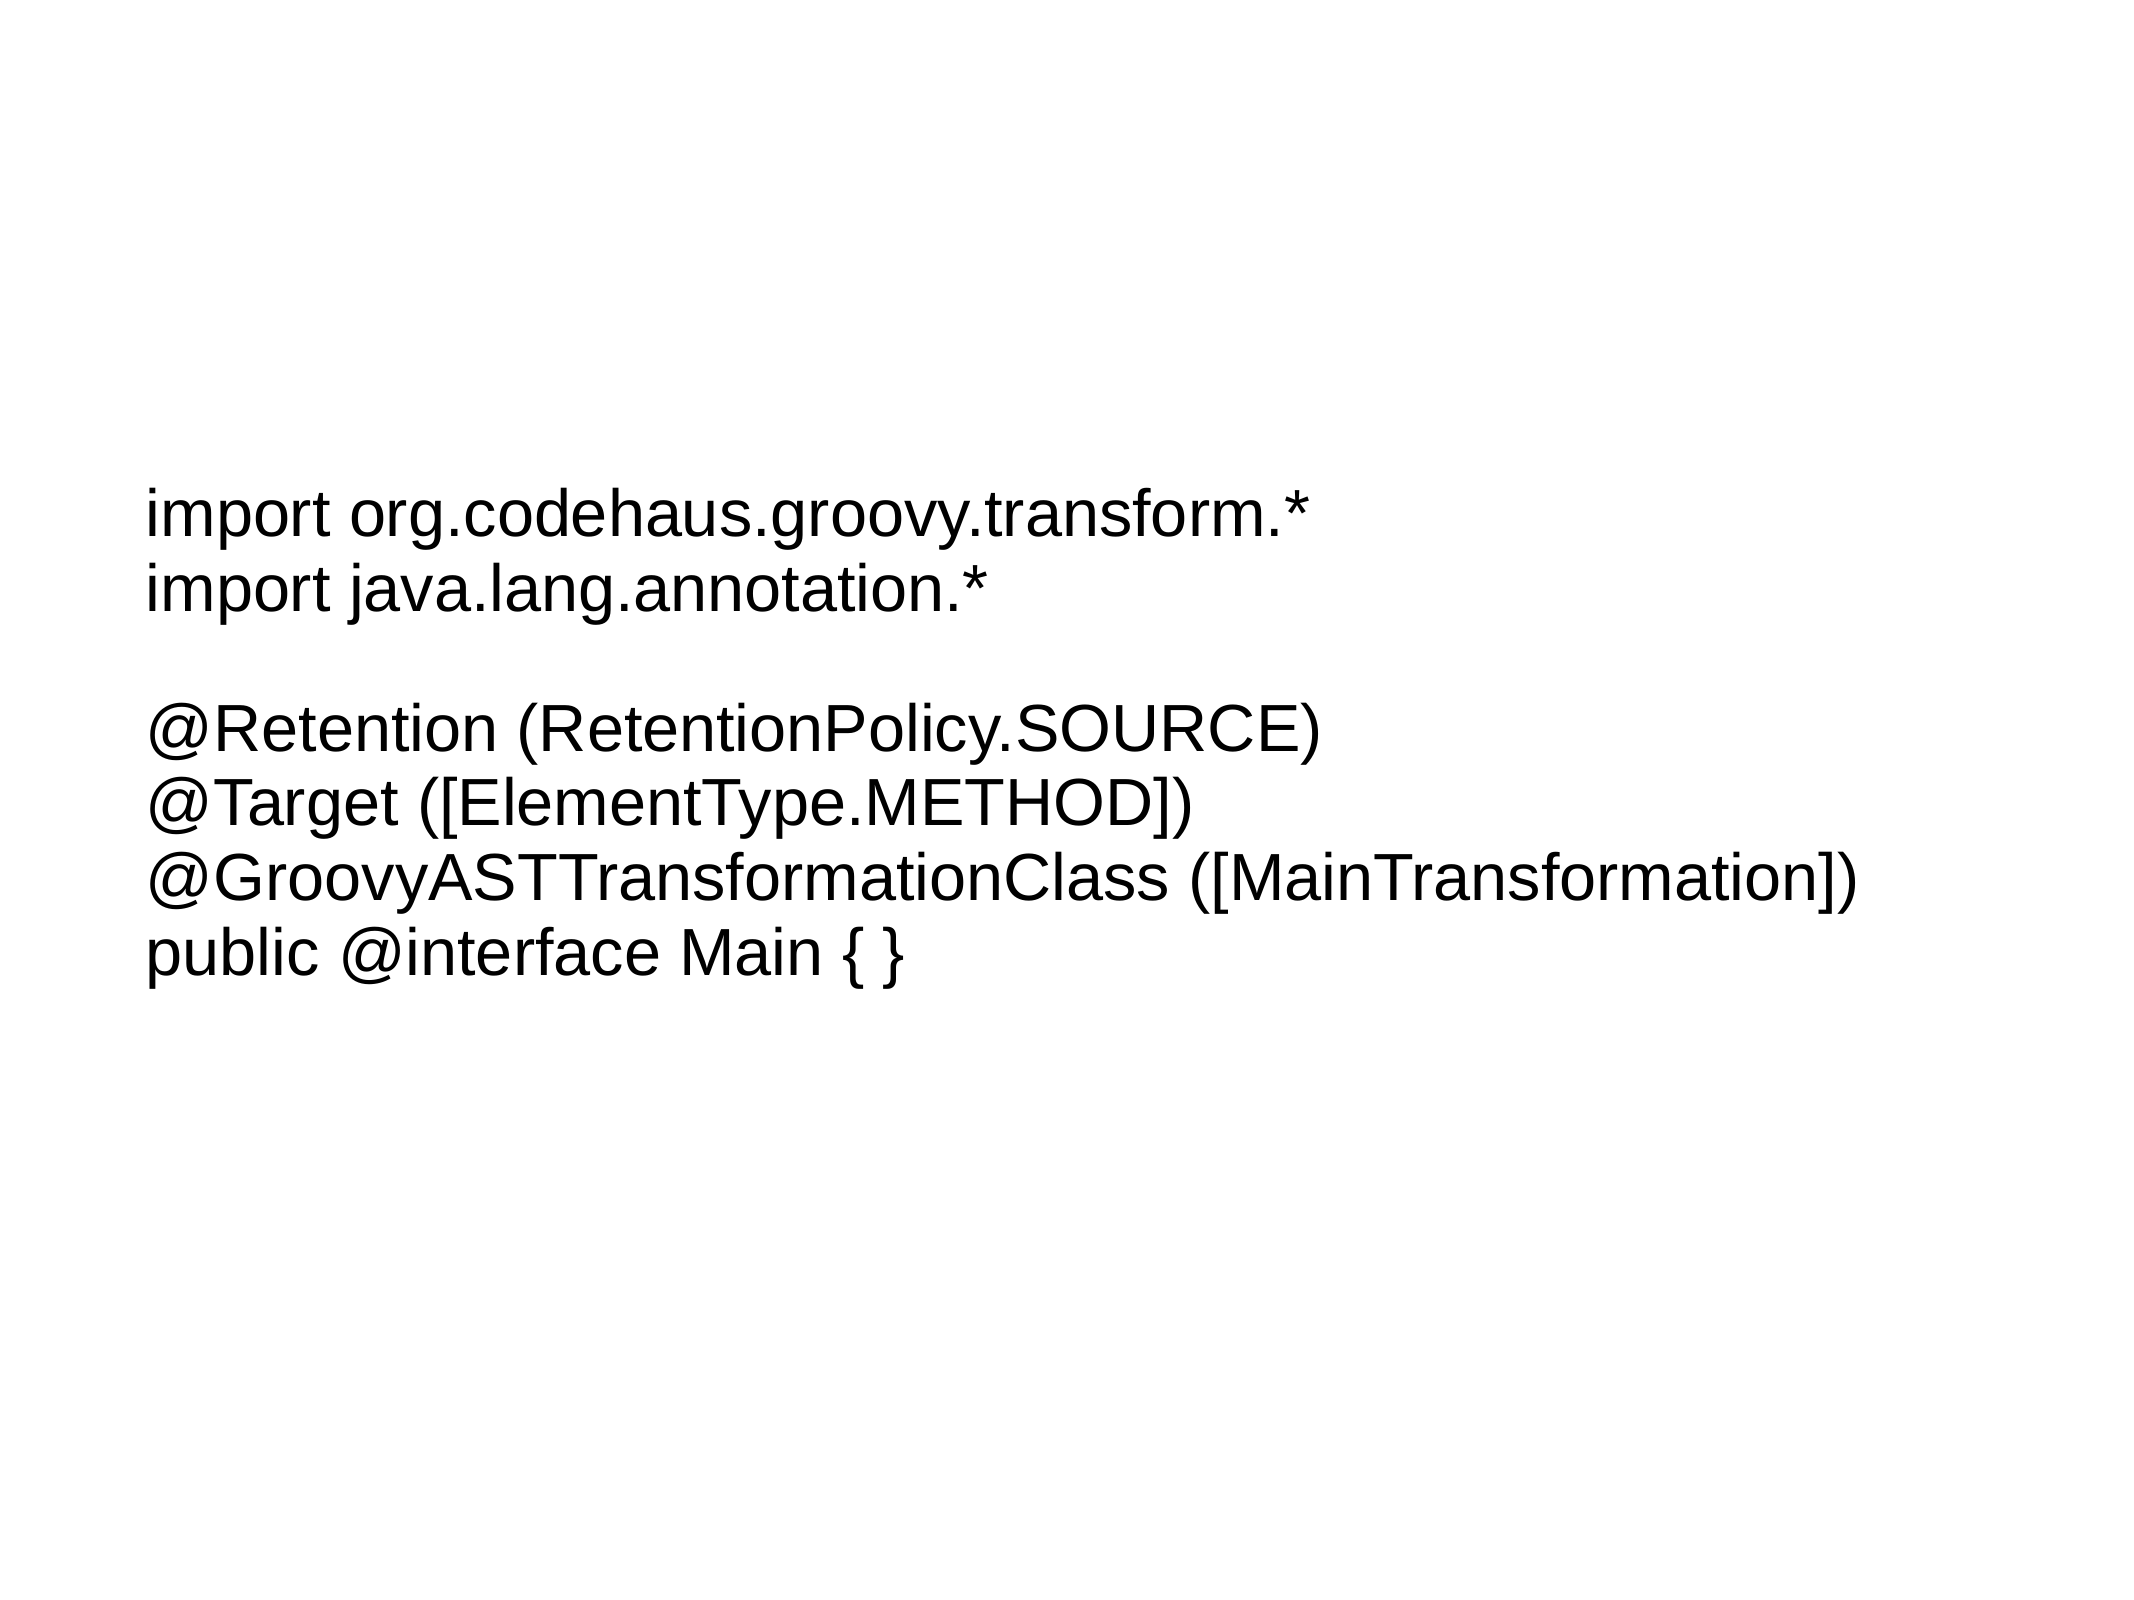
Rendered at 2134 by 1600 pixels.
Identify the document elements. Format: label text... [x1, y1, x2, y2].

text_box import org.codehaus.groovy.transform.* import java.lang.annotation.* @Retention (RetentionPolicy.SOURCE) @Target ([ElementType.METHOD]) @GroovyASTTransformationClass ([MainTransformation]) public @interface Main { } [145, 373, 2057, 1395]
